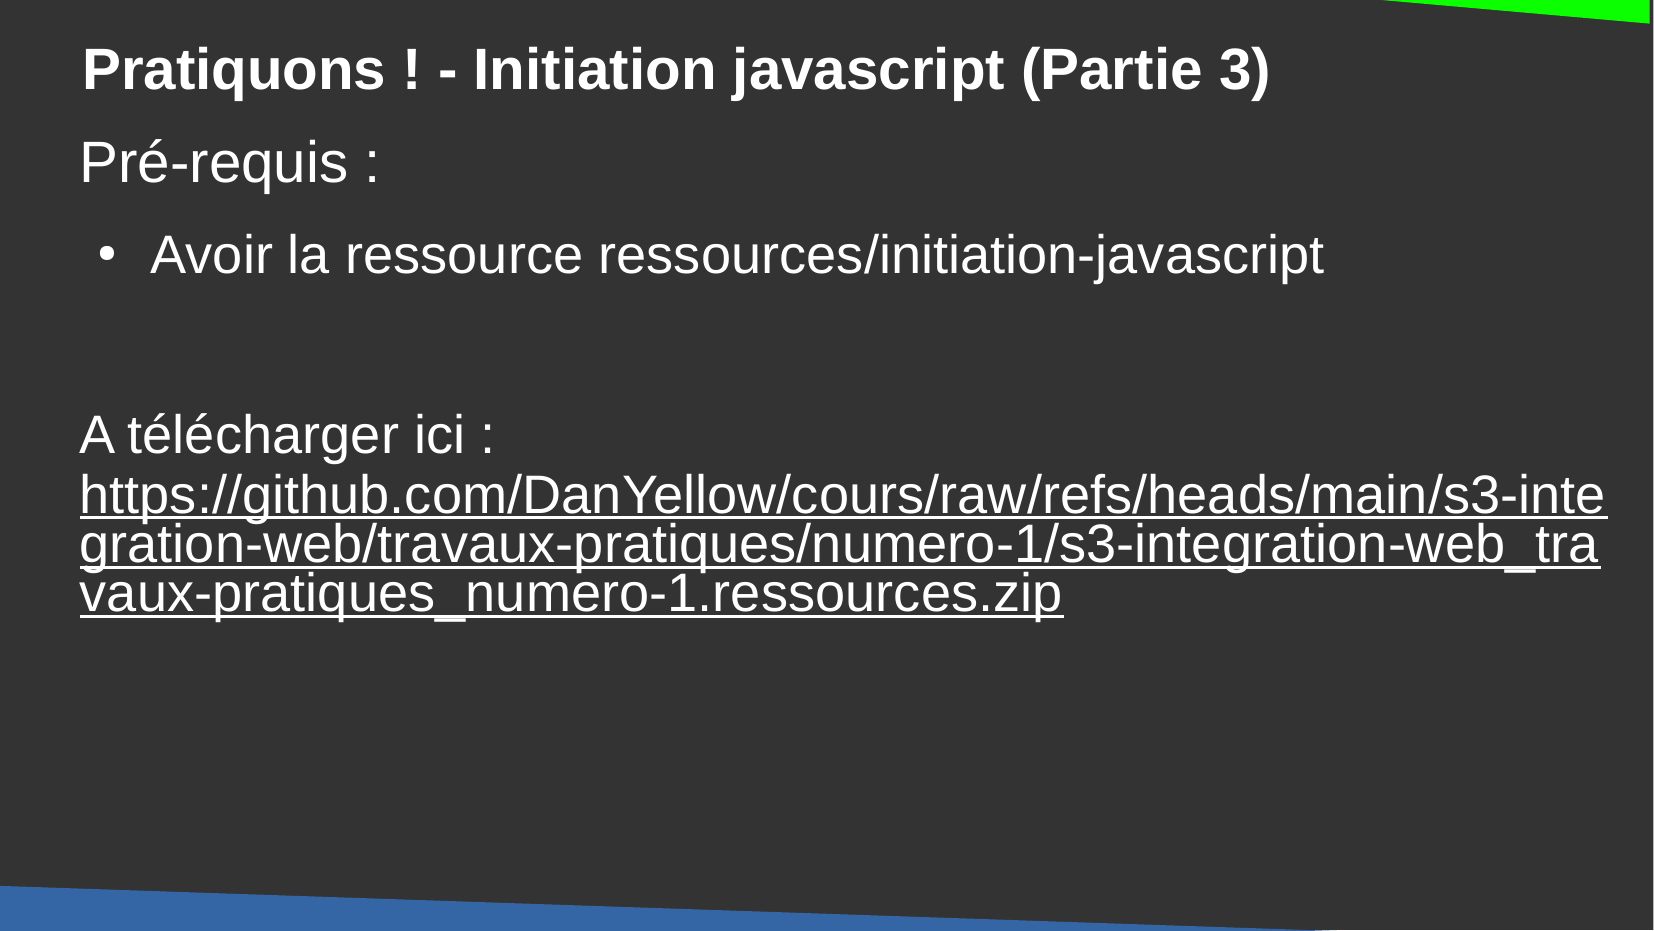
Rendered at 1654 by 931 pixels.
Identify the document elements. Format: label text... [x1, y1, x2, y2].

text_box [0, 885, 1337, 931]
list Pré-requis : Avoir la ressource ressources/initiation-javascript A télécharger ici : https://github.com/DanYellow/cours/raw/refs/heads/main/s3-integration-web/travaux-pratiques/numero-1/s3-integration-web_travaux-pratiques_numero-1.ressources.zip [79, 129, 1619, 715]
title Pratiquons ! - Initiation javascript (Partie 3) [82, 37, 1571, 114]
text_box [1381, 0, 1650, 24]
